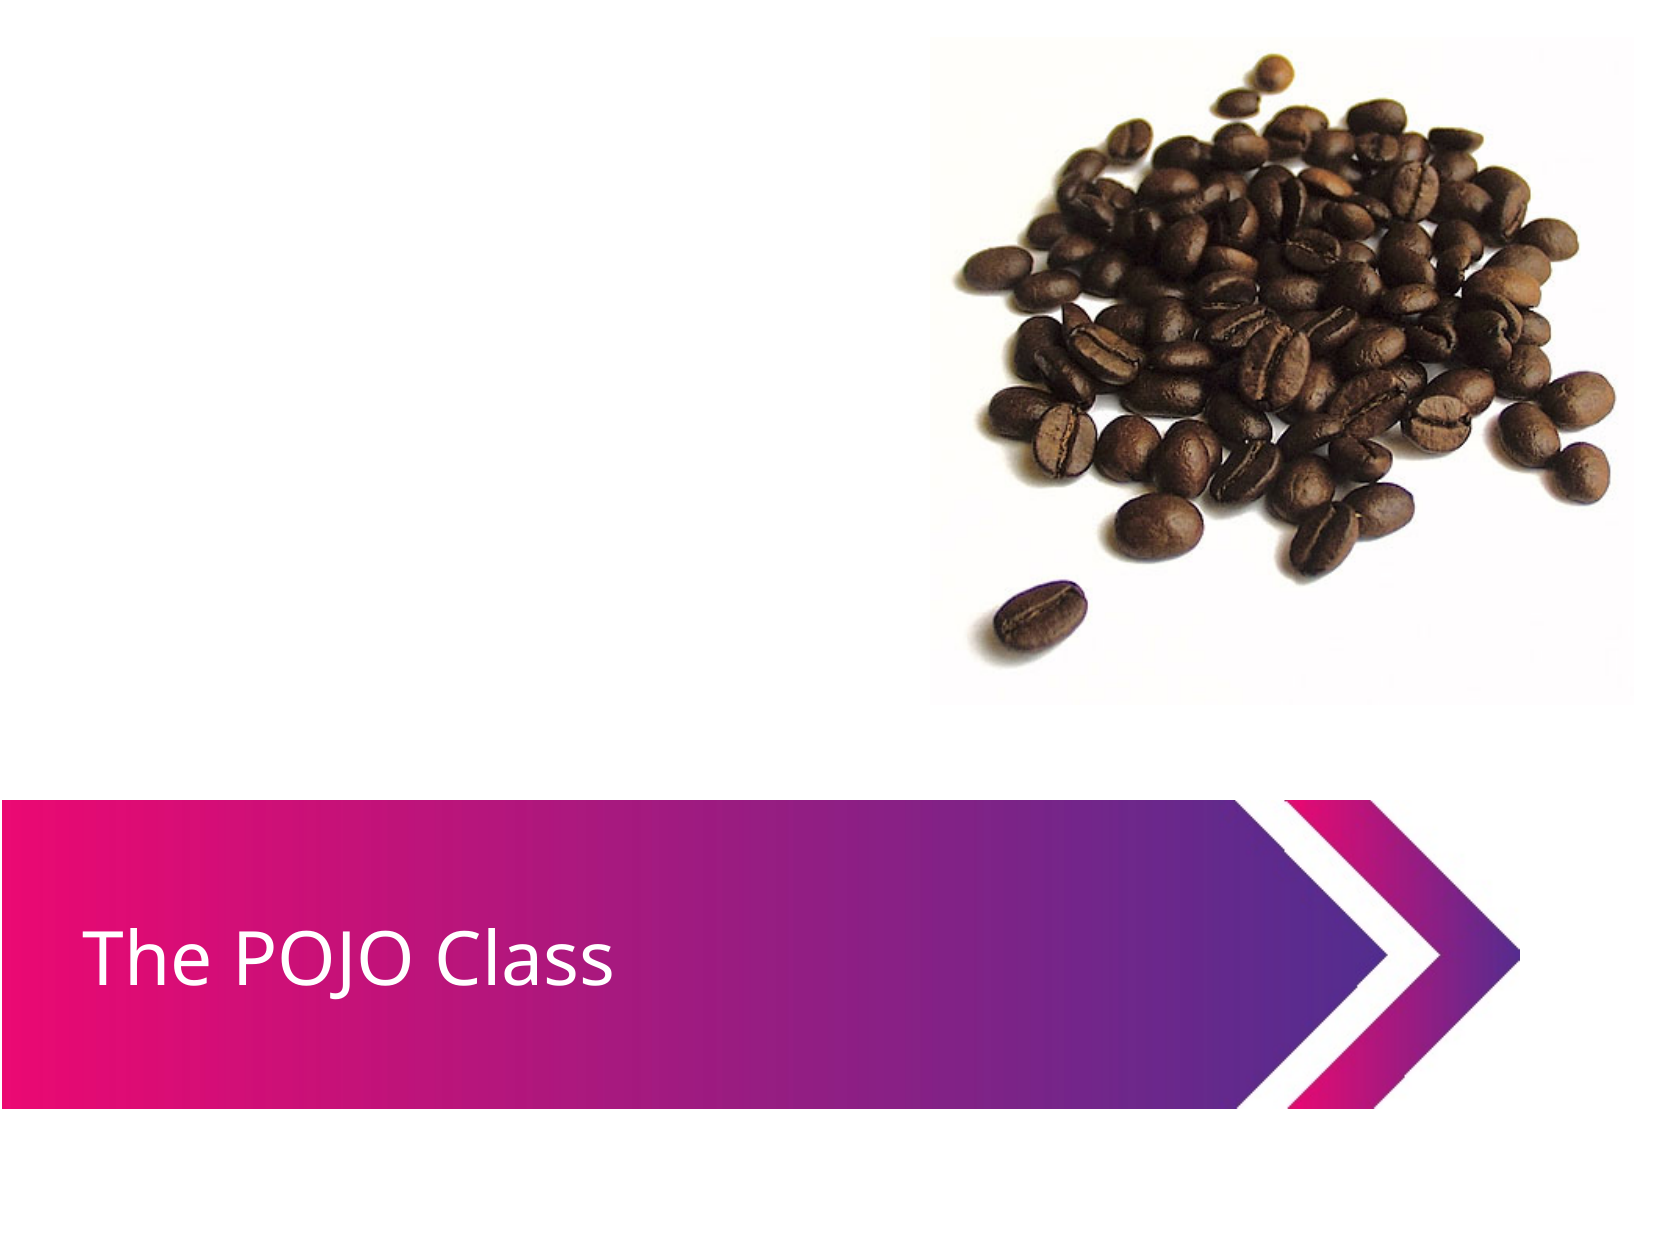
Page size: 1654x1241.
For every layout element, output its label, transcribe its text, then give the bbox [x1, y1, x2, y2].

title The POJO Class [82, 852, 1396, 1060]
picture [2, 800, 1520, 1109]
picture [930, 37, 1634, 706]
